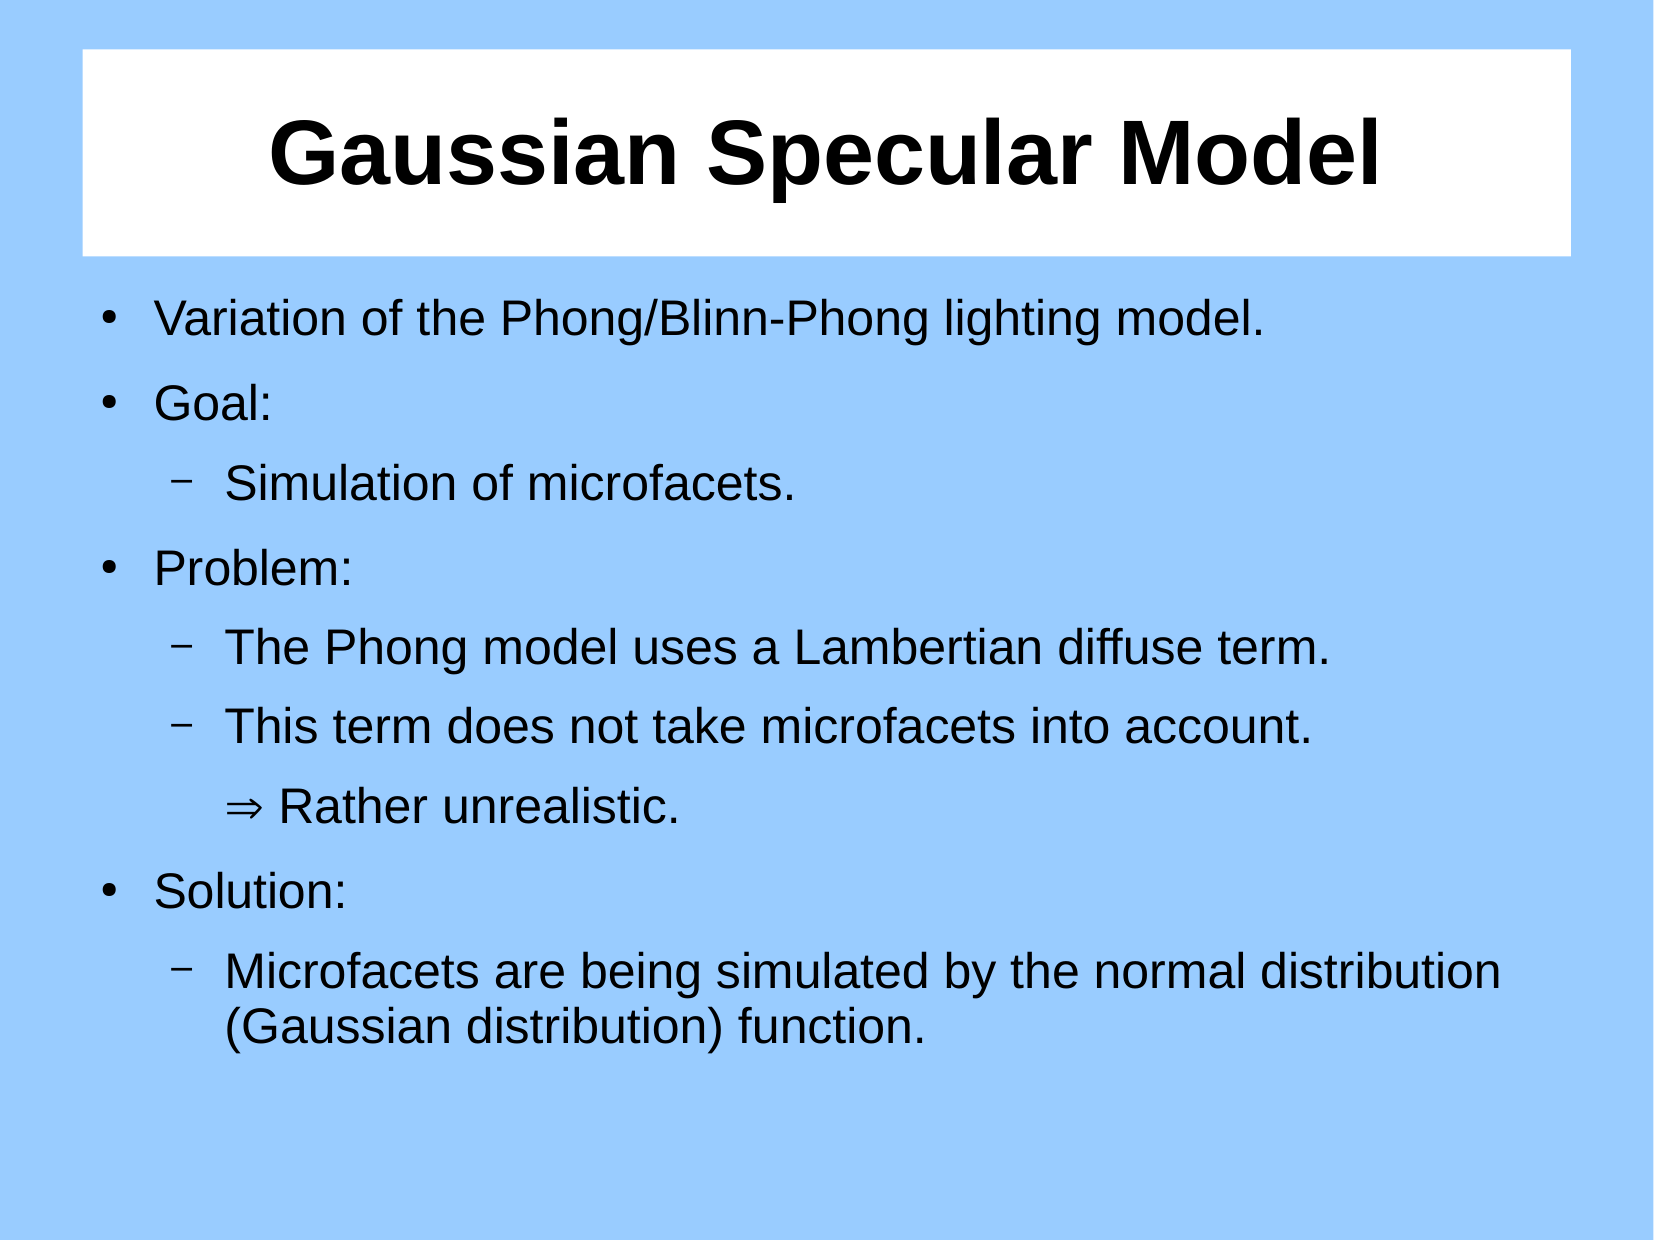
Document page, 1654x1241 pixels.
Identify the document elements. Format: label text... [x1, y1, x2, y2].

list Variation of the Phong/Blinn-Phong lighting model. Goal: Simulation of microfacets. Problem: The Phong model uses a Lambertian diffuse term. This term does not take microfacets into account.  Rather unrealistic. Solution: Microfacets are being simulated by the normal distribution (Gaussian distribution) function. [82, 290, 1571, 1170]
title Gaussian Specular Model [82, 49, 1571, 257]
